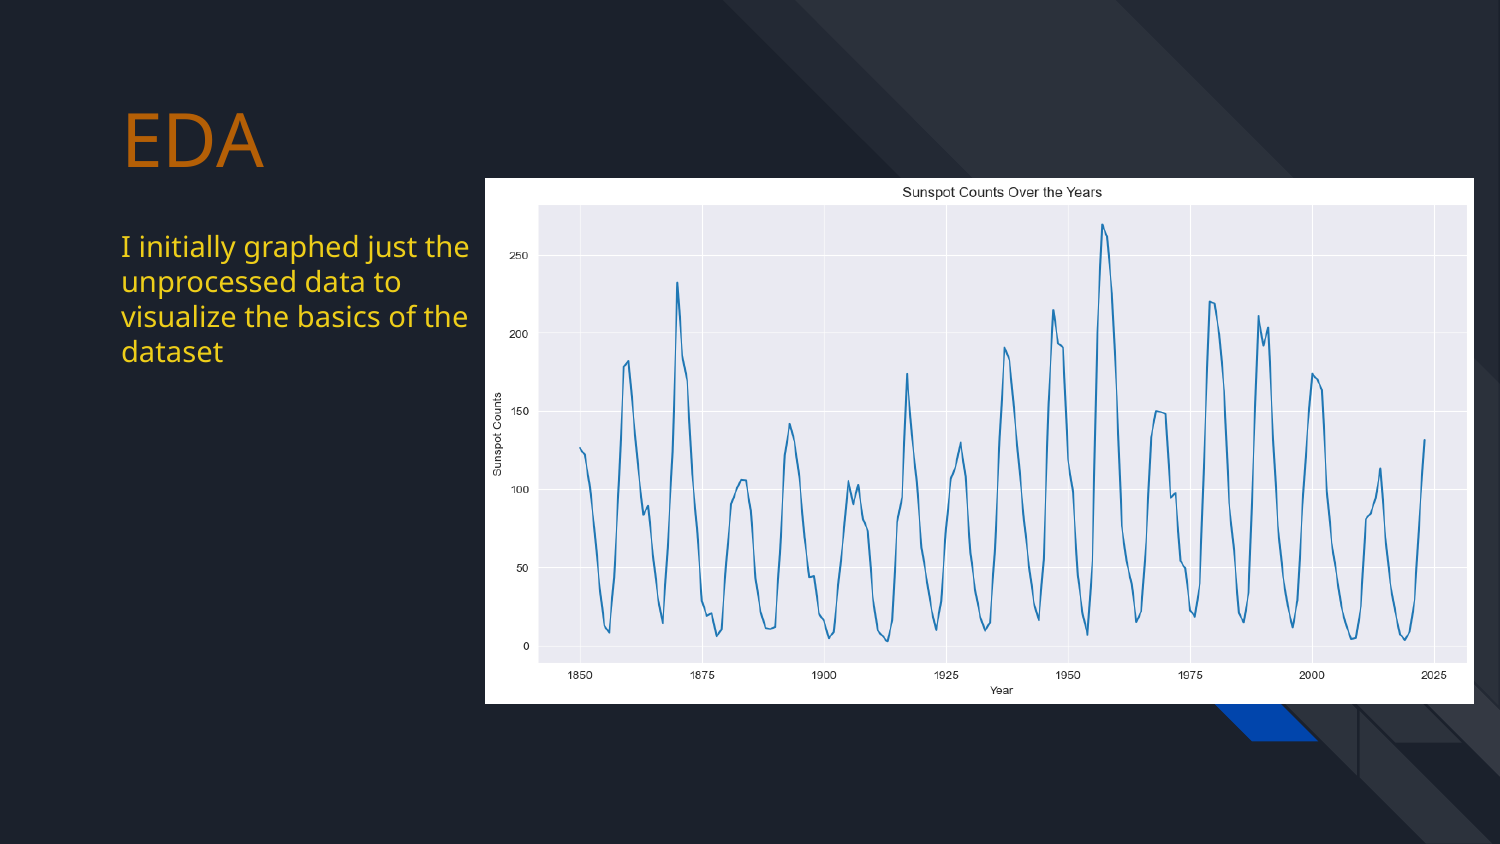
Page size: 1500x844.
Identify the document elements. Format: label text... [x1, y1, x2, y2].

picture [485, 178, 1474, 704]
title EDA [106, 77, 682, 198]
text_box I initially graphed just the unprocessed data to visualize the basics of the dataset [106, 213, 485, 433]
